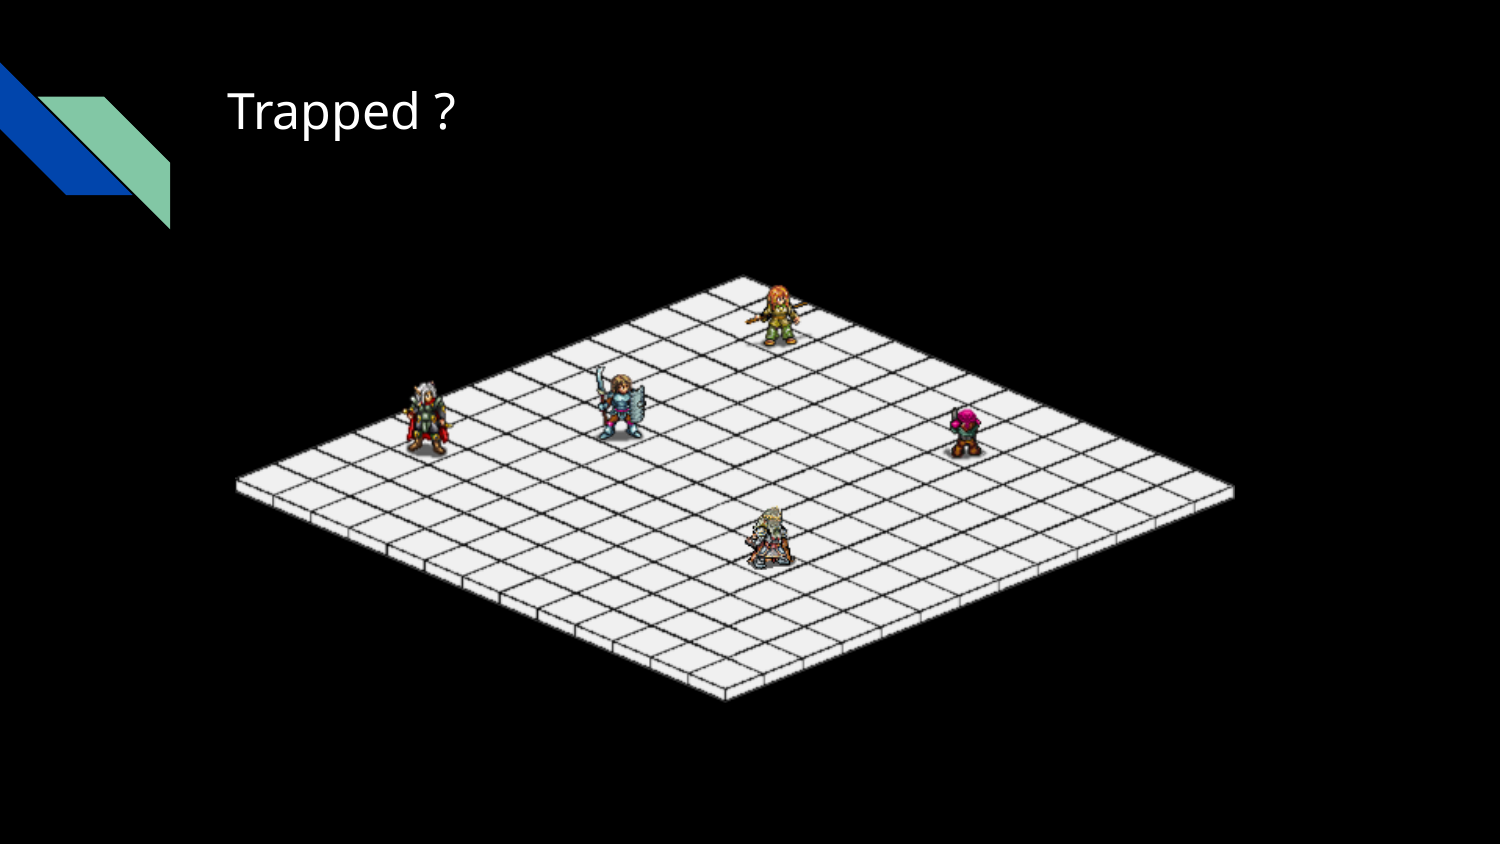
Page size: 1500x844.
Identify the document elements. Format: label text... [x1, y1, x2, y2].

title Trapped ? [212, 64, 1368, 215]
picture [235, 201, 1235, 717]
